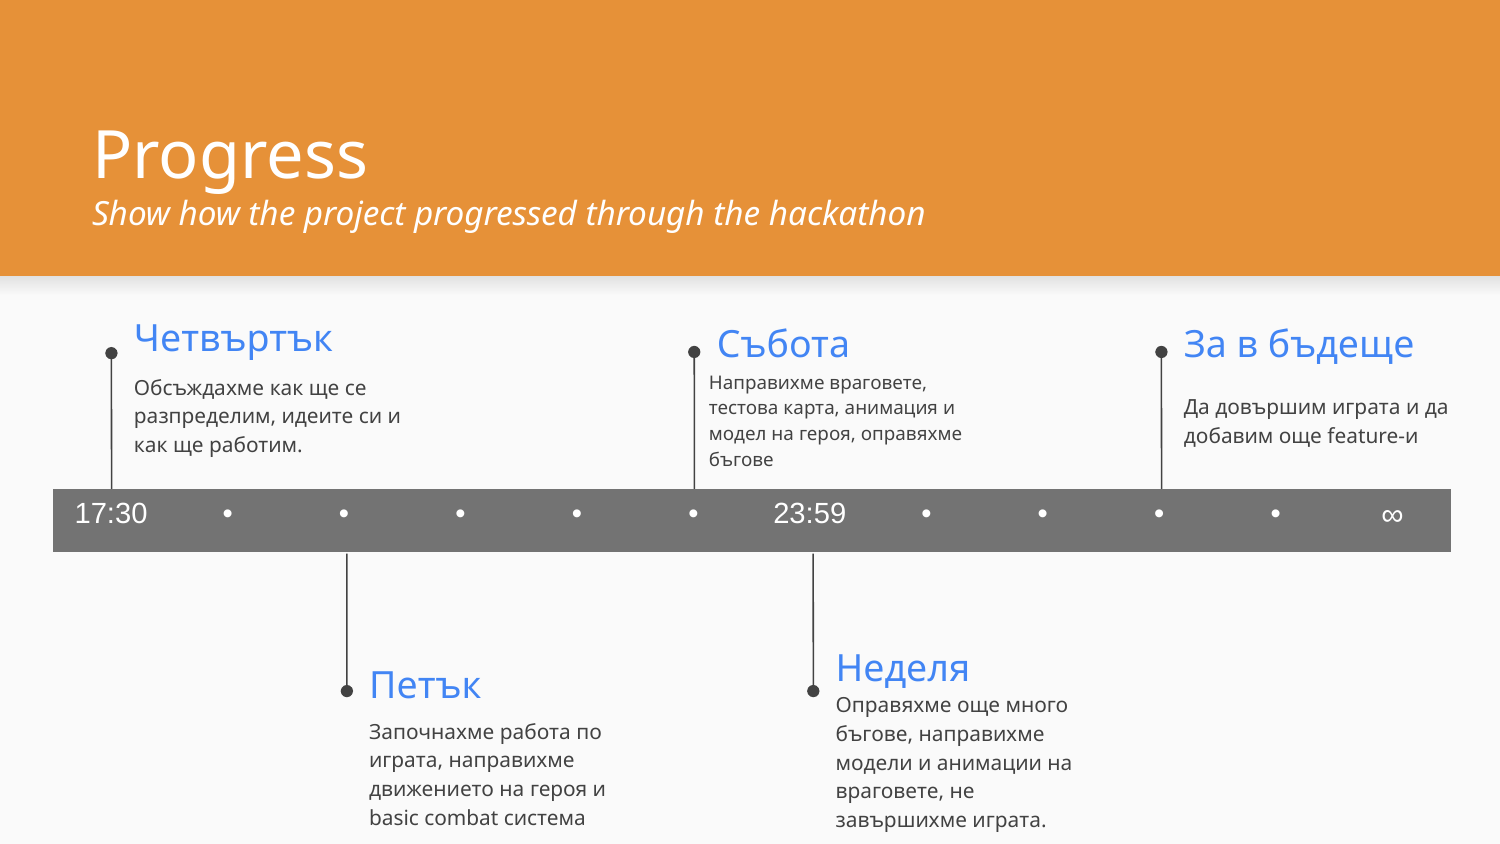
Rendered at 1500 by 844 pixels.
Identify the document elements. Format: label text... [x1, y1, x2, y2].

table_header • [1101, 489, 1218, 552]
table_header • [985, 489, 1101, 552]
text_box Направихме враговете, тестова карта, анимация и модел на героя, оправяхме бъгове [694, 352, 992, 447]
text_box Събота [702, 310, 1000, 375]
text_box Оправяхме още много бъгове, направихме модели и анимации на враговете, не завършихме играта. [820, 672, 1119, 768]
table_header • [635, 489, 752, 552]
text_box За в бъдеще [1169, 310, 1467, 375]
table_header ∞ [1334, 489, 1451, 552]
text_box Събота [794, 339, 806, 352]
table_header • [169, 489, 286, 552]
text_box Да довършим играта и да добавим още feature-и [1169, 375, 1467, 470]
table_header • [868, 489, 985, 552]
table_header • [519, 489, 635, 552]
text_box Започнахме работа по играта, направихме движението на героя и basic combat система [354, 699, 652, 795]
text_box Събота [772, 341, 783, 352]
table_header • [402, 489, 519, 552]
text_box Progress Show how the project progressed through the hackathon [77, 71, 1427, 247]
text_box Неделя [820, 634, 1119, 672]
table_header 17:30 [53, 489, 169, 552]
table_header • [286, 489, 402, 552]
table_header 23:59 [752, 489, 868, 552]
text_box Петък [354, 651, 652, 699]
table_header • [1218, 489, 1334, 552]
text_box Обсъждахме как ще се разпределим, идеите си и как ще работим. [119, 355, 417, 451]
text_box Четвъртък [252, 333, 264, 349]
text_box Четвъртък [119, 327, 417, 355]
